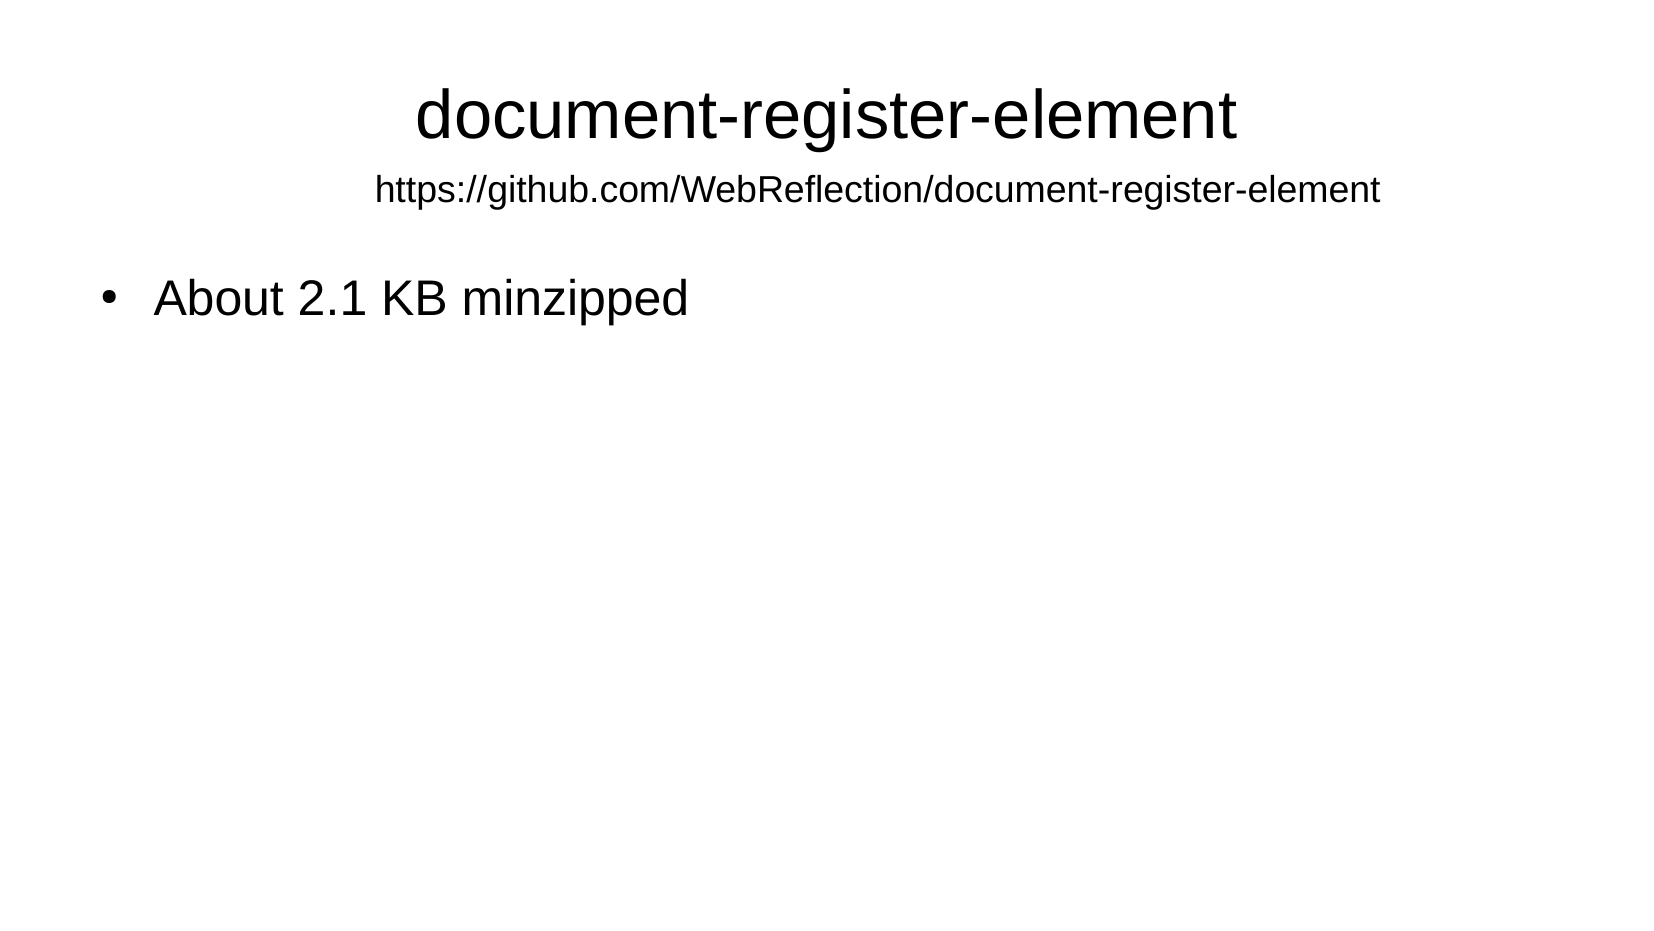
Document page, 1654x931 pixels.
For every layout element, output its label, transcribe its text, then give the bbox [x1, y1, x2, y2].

text_box https://github.com/WebReflection/document-register-element [360, 160, 1396, 218]
title document-register-element [82, 37, 1571, 193]
list About 2.1 KB minzipped [82, 270, 1571, 811]
